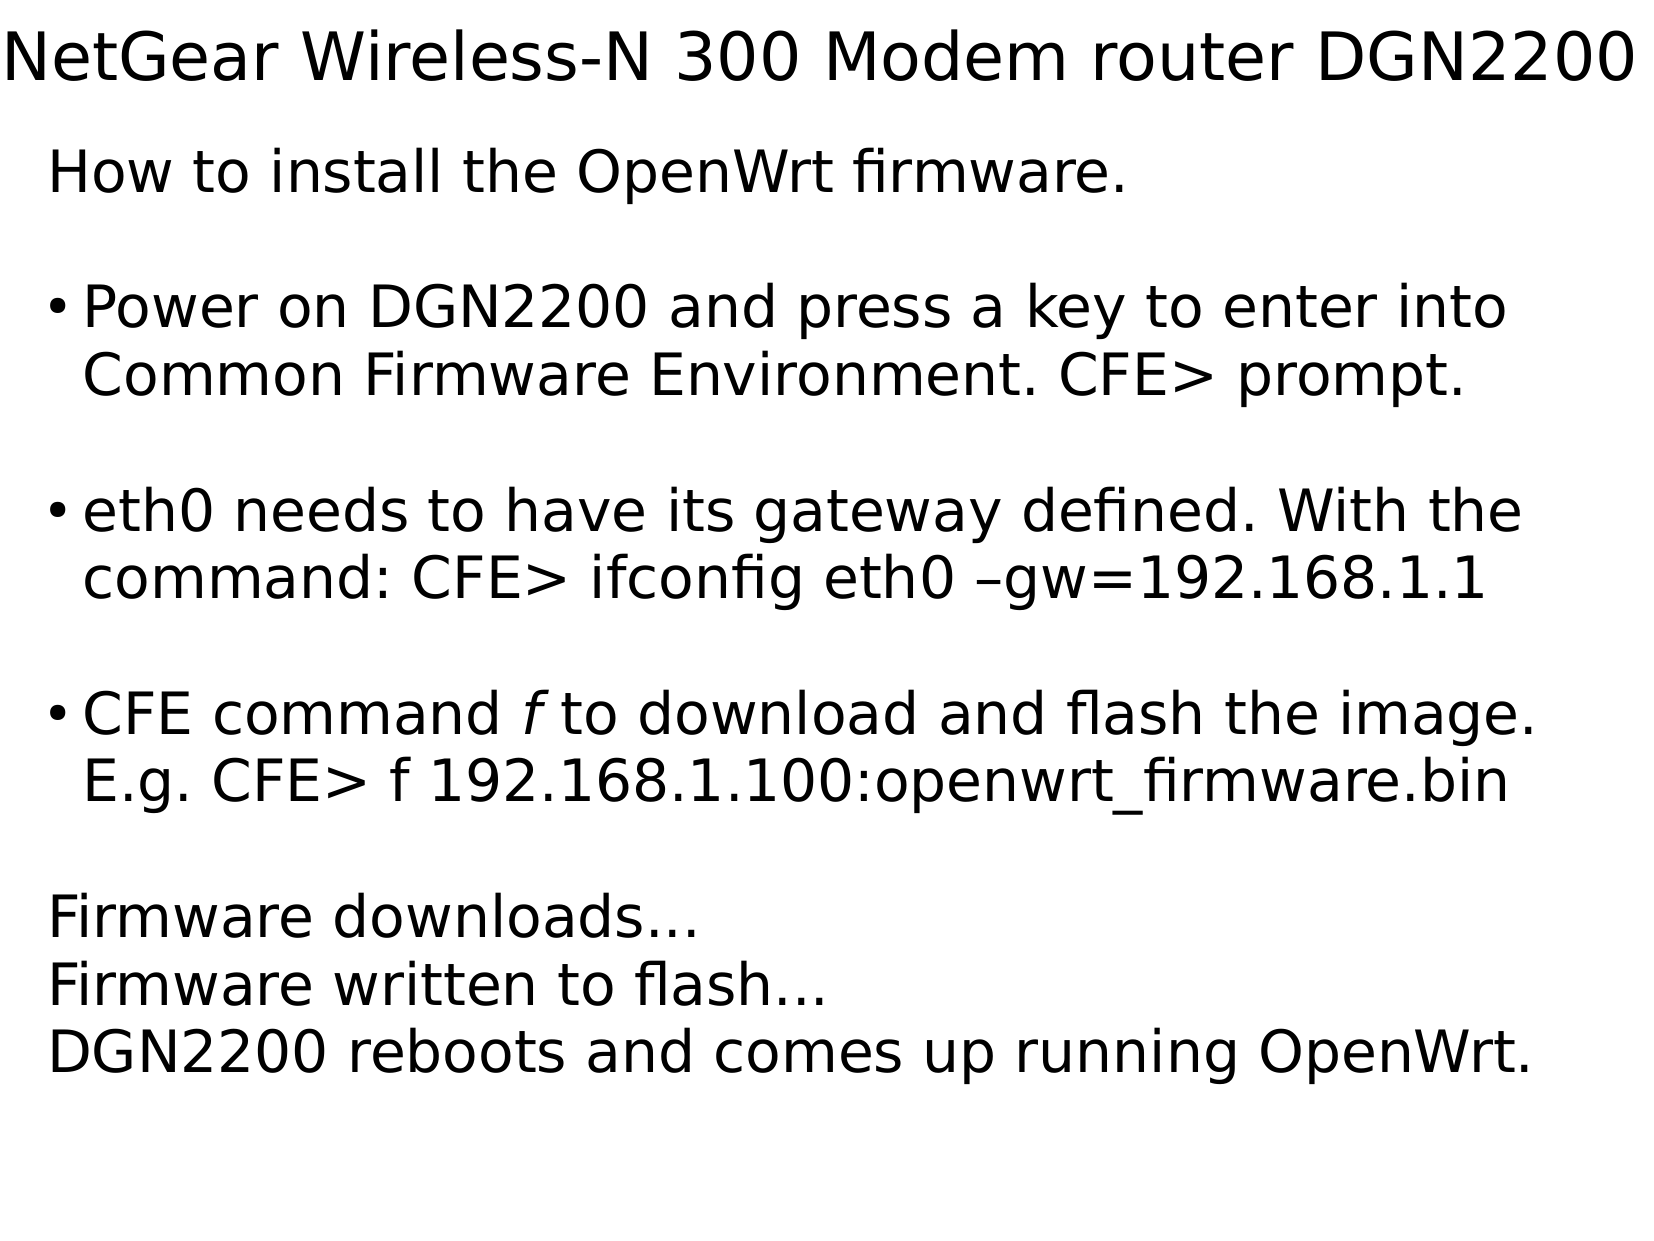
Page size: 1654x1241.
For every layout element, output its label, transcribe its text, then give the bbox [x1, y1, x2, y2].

subtitle How to install the OpenWrt firmware. Power on DGN2200 and press a key to enter into Common Firmware Environment. CFE> prompt. eth0 needs to have its gateway defined. With the command: CFE> ifconfig eth0 –gw=192.168.1.1 CFE command f to download and flash the image. E.g. CFE> f 192.168.1.100:openwrt_firmware.bin Firmware downloads... Firmware written to flash... DGN2200 reboots and comes up running OpenWrt. [47, 138, 1654, 1087]
title NetGear Wireless-N 300 Modem router DGN2200 [0, 5, 1642, 110]
